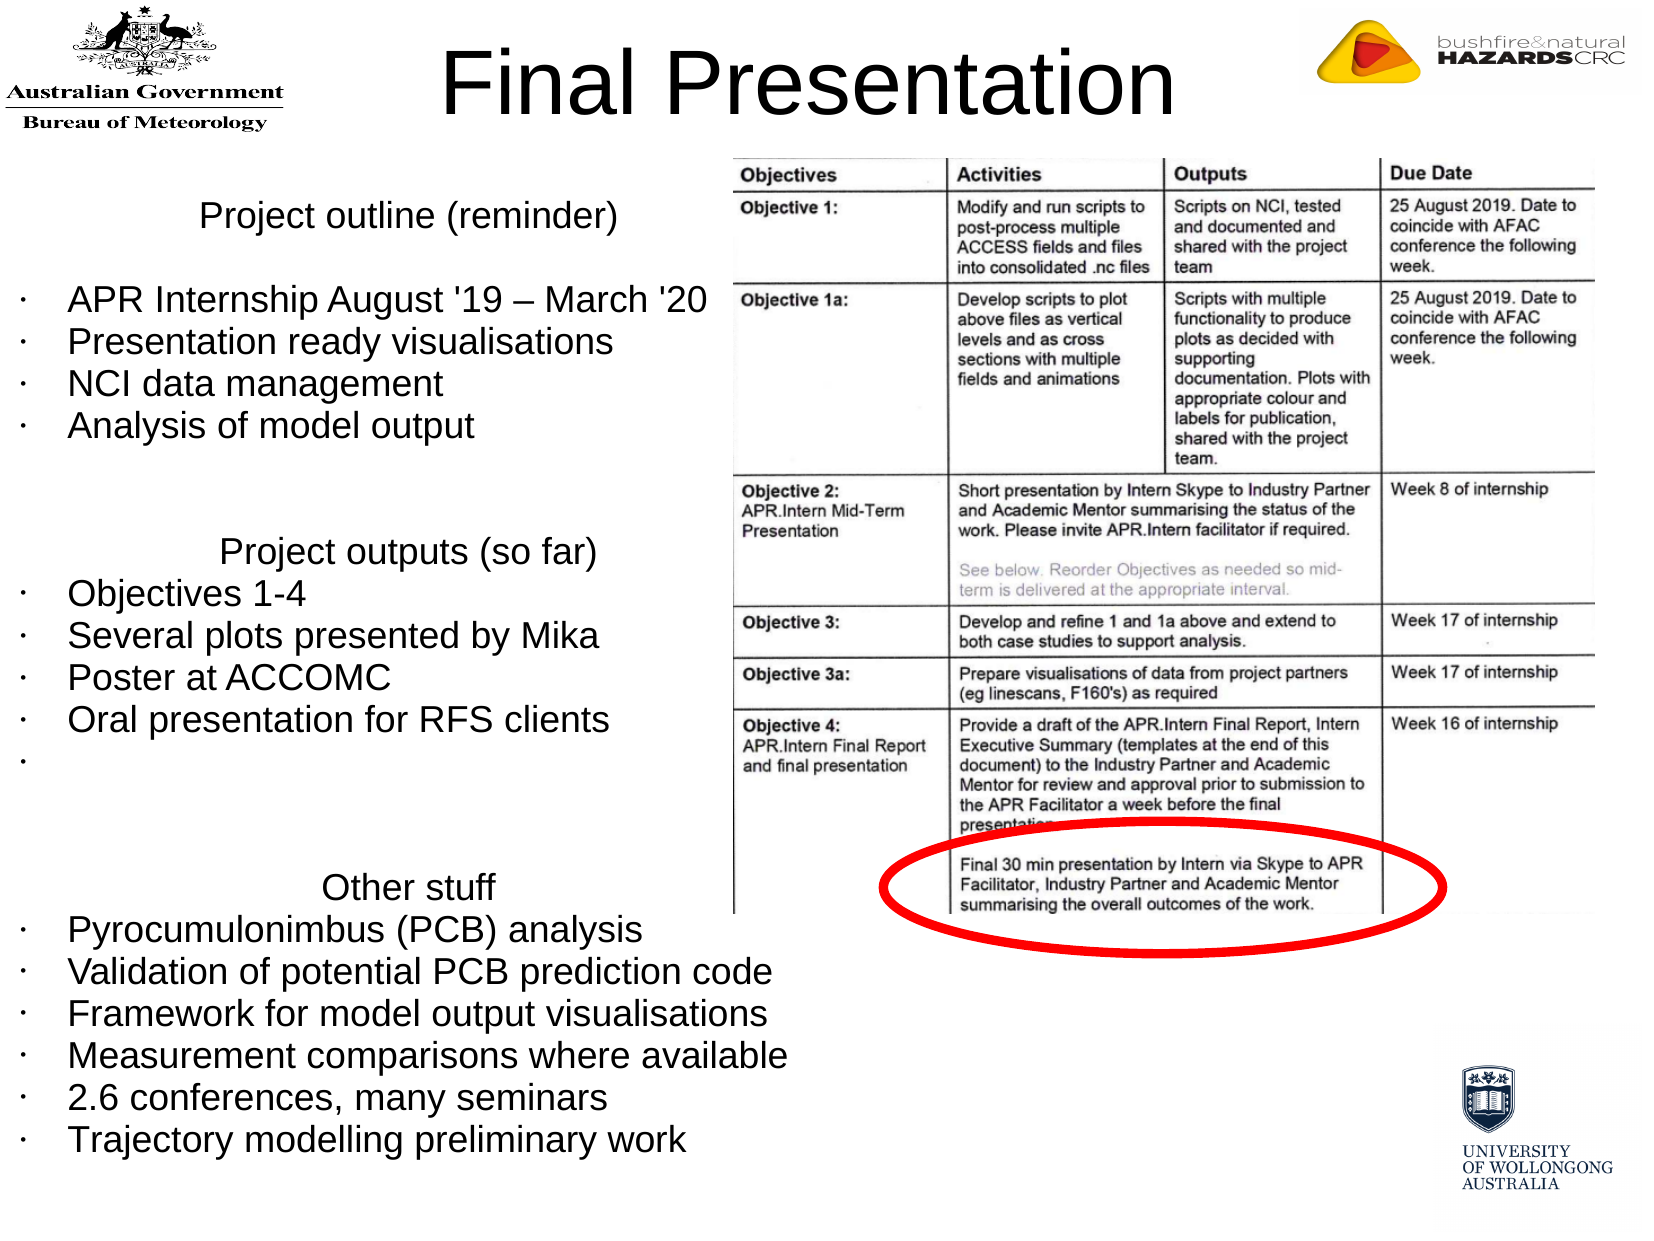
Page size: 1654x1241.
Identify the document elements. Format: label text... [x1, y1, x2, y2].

picture [1433, 1023, 1642, 1232]
text_box Final Presentation [289, 0, 1329, 166]
picture [1329, 8, 1642, 95]
picture [733, 158, 1595, 914]
picture [5, 5, 284, 132]
picture [889, 826, 1437, 914]
text_box Project outline (reminder) APR Internship August '19 – March '20 Presentation ready visualisations NCI data management Analysis of model output Project outputs (so far) Objectives 1-4 Several plots presented by Mika Poster at ACCOMC Oral presentation for RFS clients Other stuff Pyrocumulonimbus (PCB) analysis Validation of potential PCB prediction code Framework for model output visualisations Measurement comparisons where available 2.6 conferences, many seminars Trajectory modelling preliminary work [5, 187, 812, 1241]
